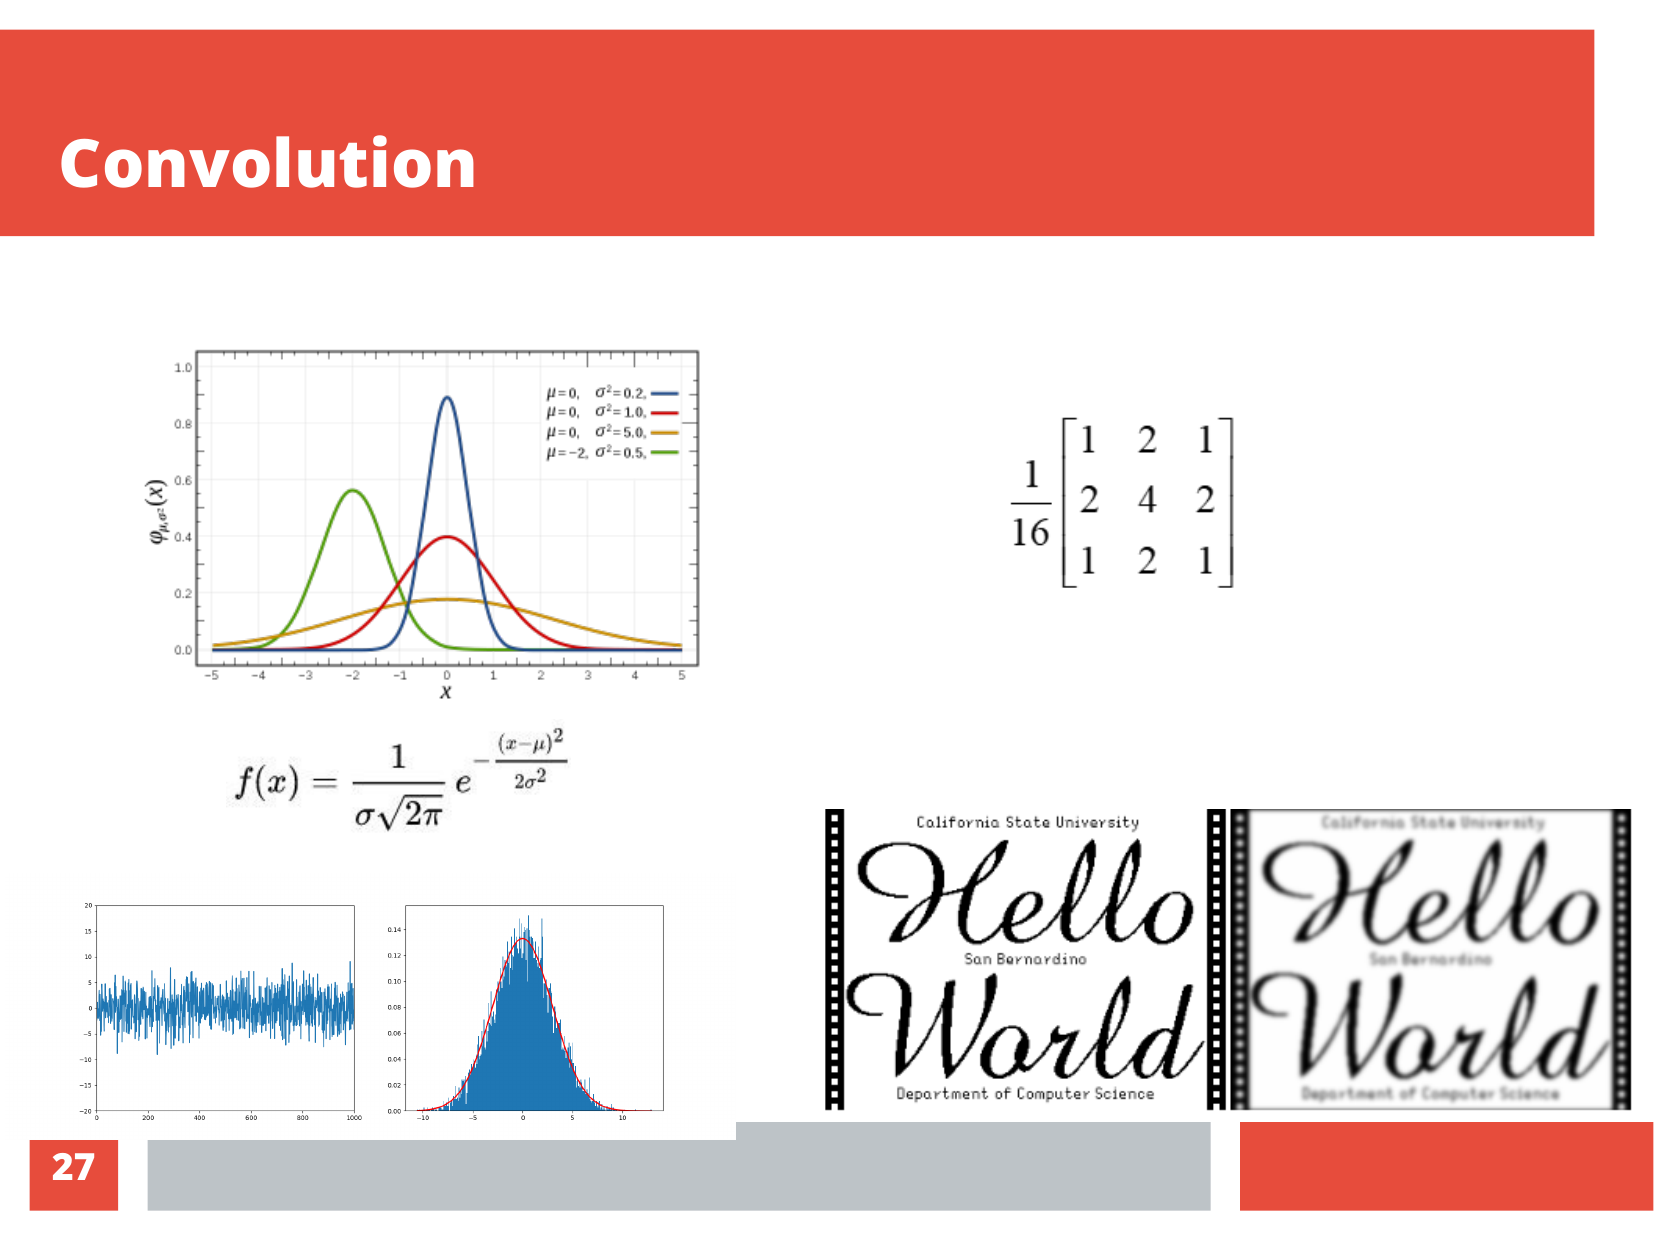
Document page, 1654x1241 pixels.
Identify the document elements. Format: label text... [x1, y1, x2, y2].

picture [824, 809, 1636, 1115]
title Convolution [59, 59, 1595, 207]
picture [5, 873, 736, 1141]
picture [1005, 404, 1254, 610]
picture [226, 719, 571, 844]
picture [142, 344, 706, 705]
